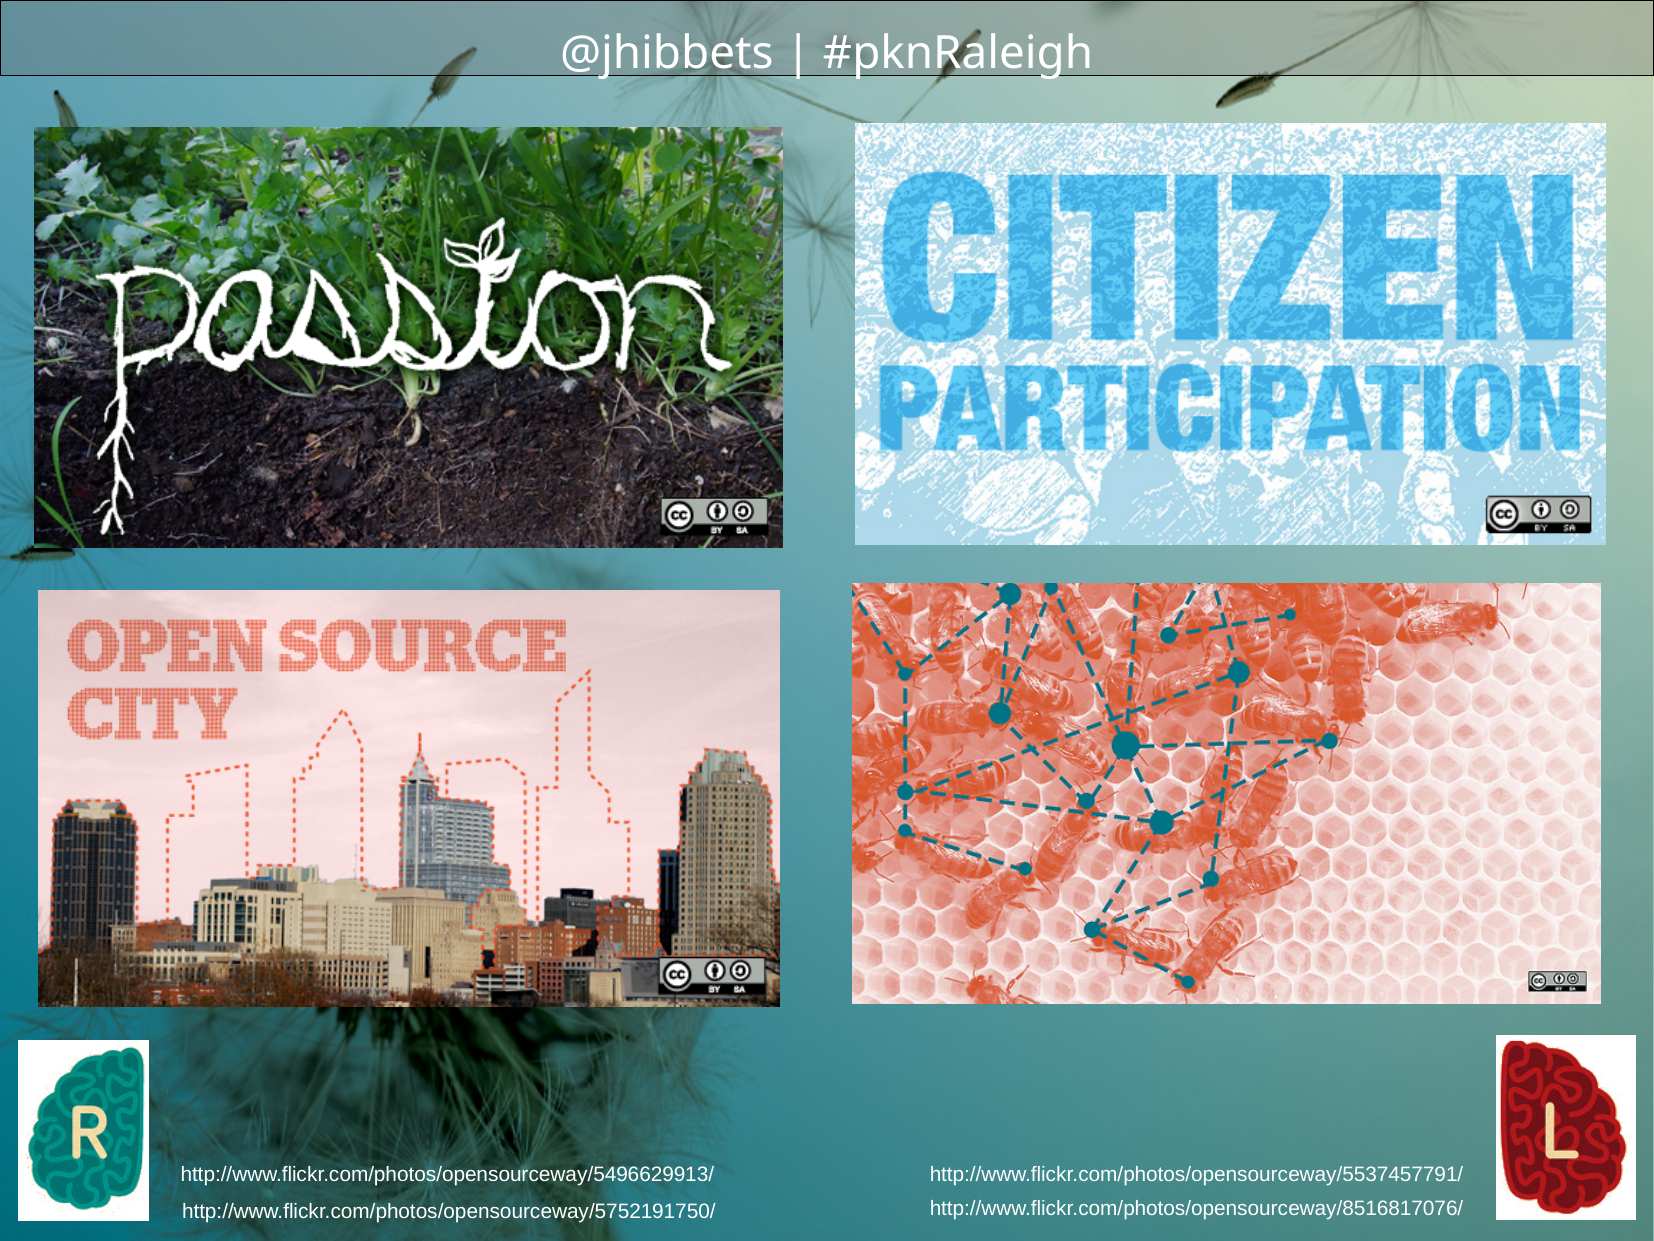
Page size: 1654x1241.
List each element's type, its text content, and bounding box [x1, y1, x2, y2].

picture [0, 76, 1654, 1241]
text_box http://www.flickr.com/photos/opensourceway/5752191750/ [167, 1191, 731, 1231]
text_box http://www.flickr.com/photos/opensourceway/8516817076/ [915, 1189, 1479, 1228]
text_box http://www.flickr.com/photos/opensourceway/5496629913/ [165, 1154, 729, 1217]
text_box http://www.flickr.com/photos/opensourceway/5537457791/ [915, 1154, 1479, 1189]
